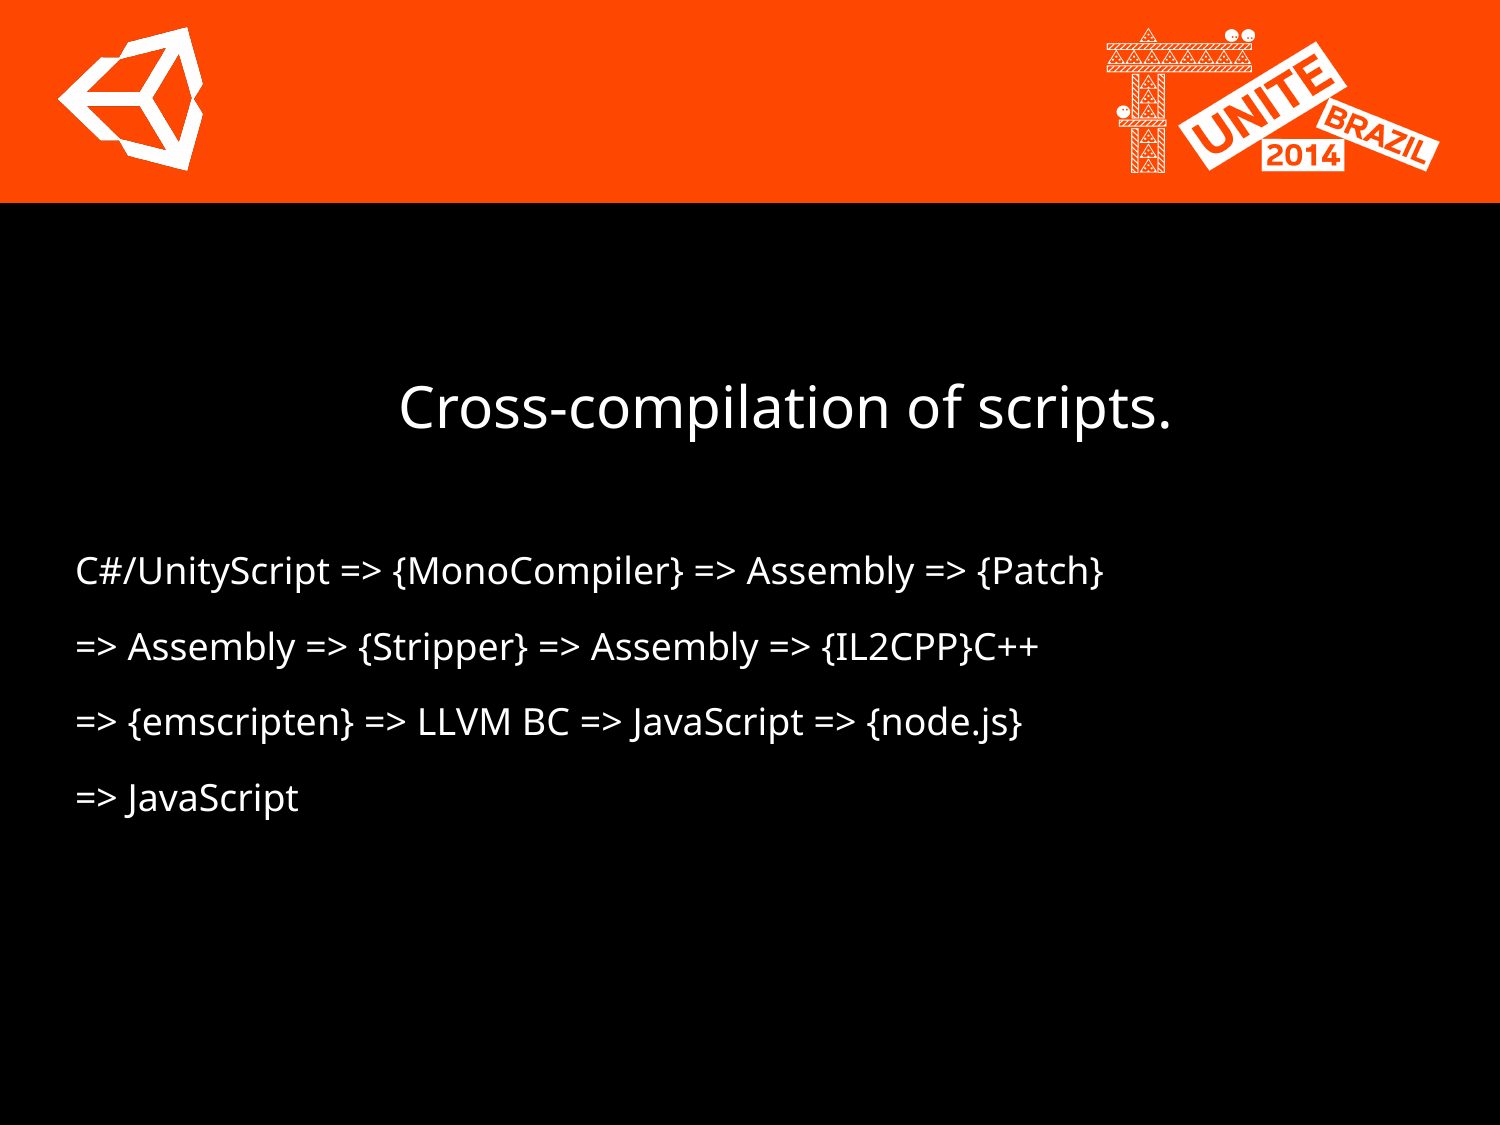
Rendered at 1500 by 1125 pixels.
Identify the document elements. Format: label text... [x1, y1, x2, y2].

list Cross-compilation of scripts. C#/UnityScript => {MonoCompiler} => Assembly => {Patch} => Assembly => {Stripper} => Assembly => {IL2CPP}C++ => {emscripten} => LLVM BC => JavaScript => {node.js} => JavaScript [75, 263, 1425, 1006]
picture [56, 26, 203, 171]
